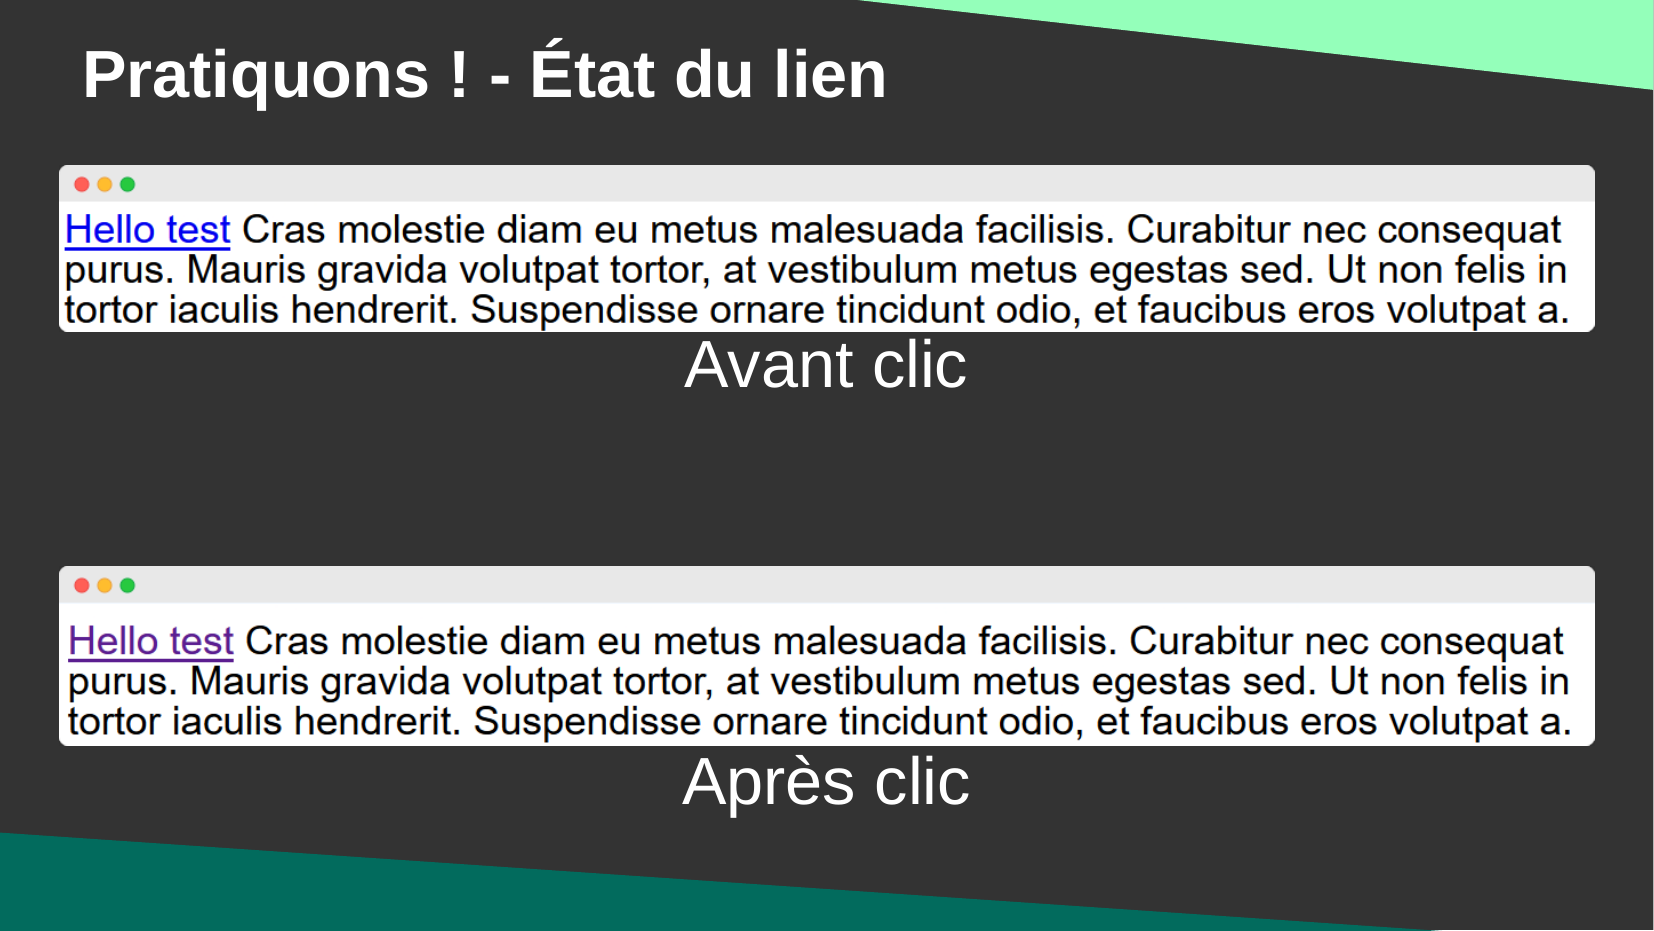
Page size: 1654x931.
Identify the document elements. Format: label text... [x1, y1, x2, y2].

picture [59, 165, 1595, 332]
title Après clic [31, 744, 1622, 819]
title Avant clic [31, 327, 1622, 402]
picture [59, 566, 1595, 746]
title Pratiquons ! - État du lien [82, 37, 1630, 150]
text_box [857, 0, 1654, 90]
